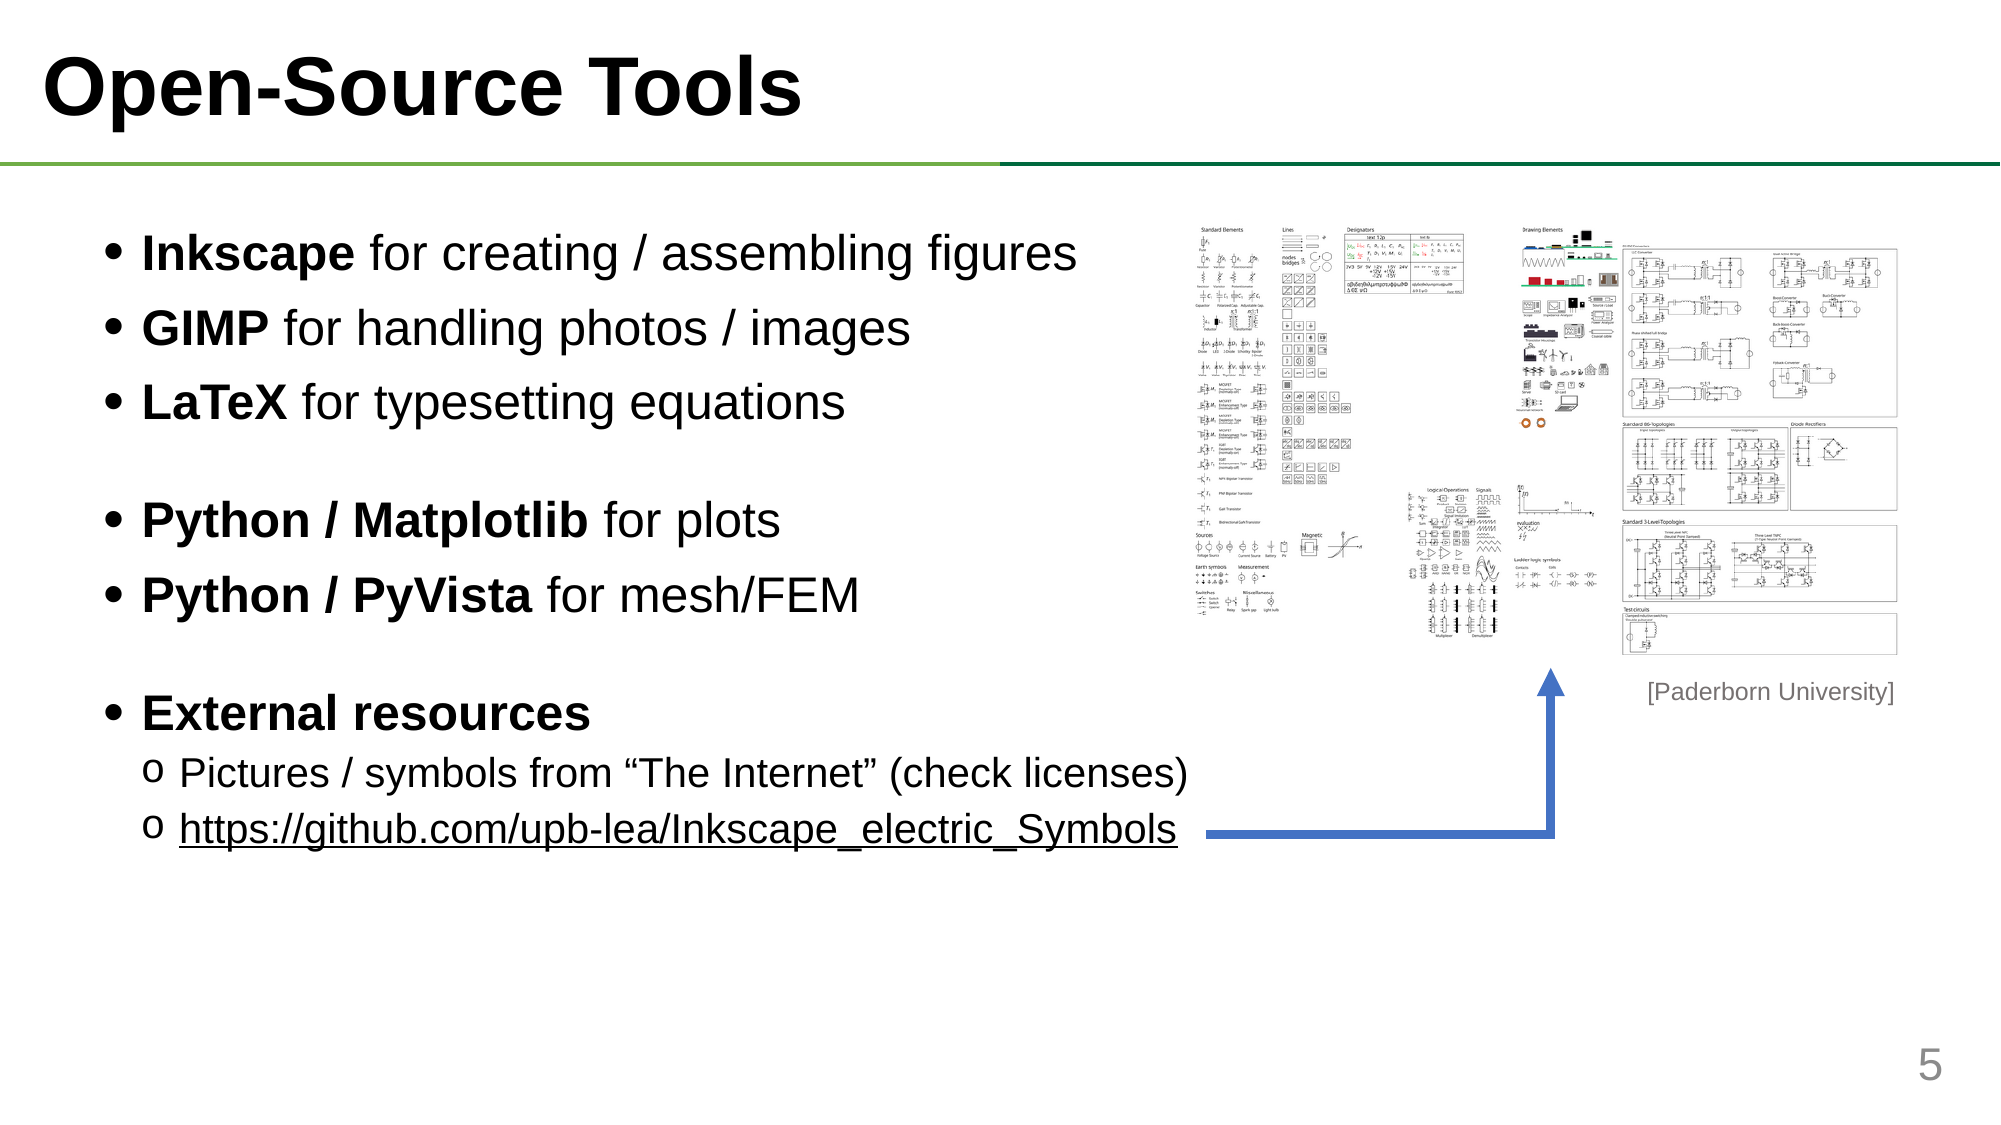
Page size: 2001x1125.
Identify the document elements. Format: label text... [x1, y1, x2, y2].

title Open-Source Tools [27, 44, 1286, 133]
text_box [Paderborn University] [1632, 667, 1928, 713]
picture [1191, 219, 1911, 668]
list Inkscape for creating / assembling figures GIMP for handling photos / images LaTeX for typesetting equations Python / Matplotlib for plots Python / PyVista for mesh/FEM External resources Pictures / symbols from “The Internet” (check licenses) https://github.com/upb-lea/Inkscape_electric_Symbols [88, 219, 1802, 1092]
